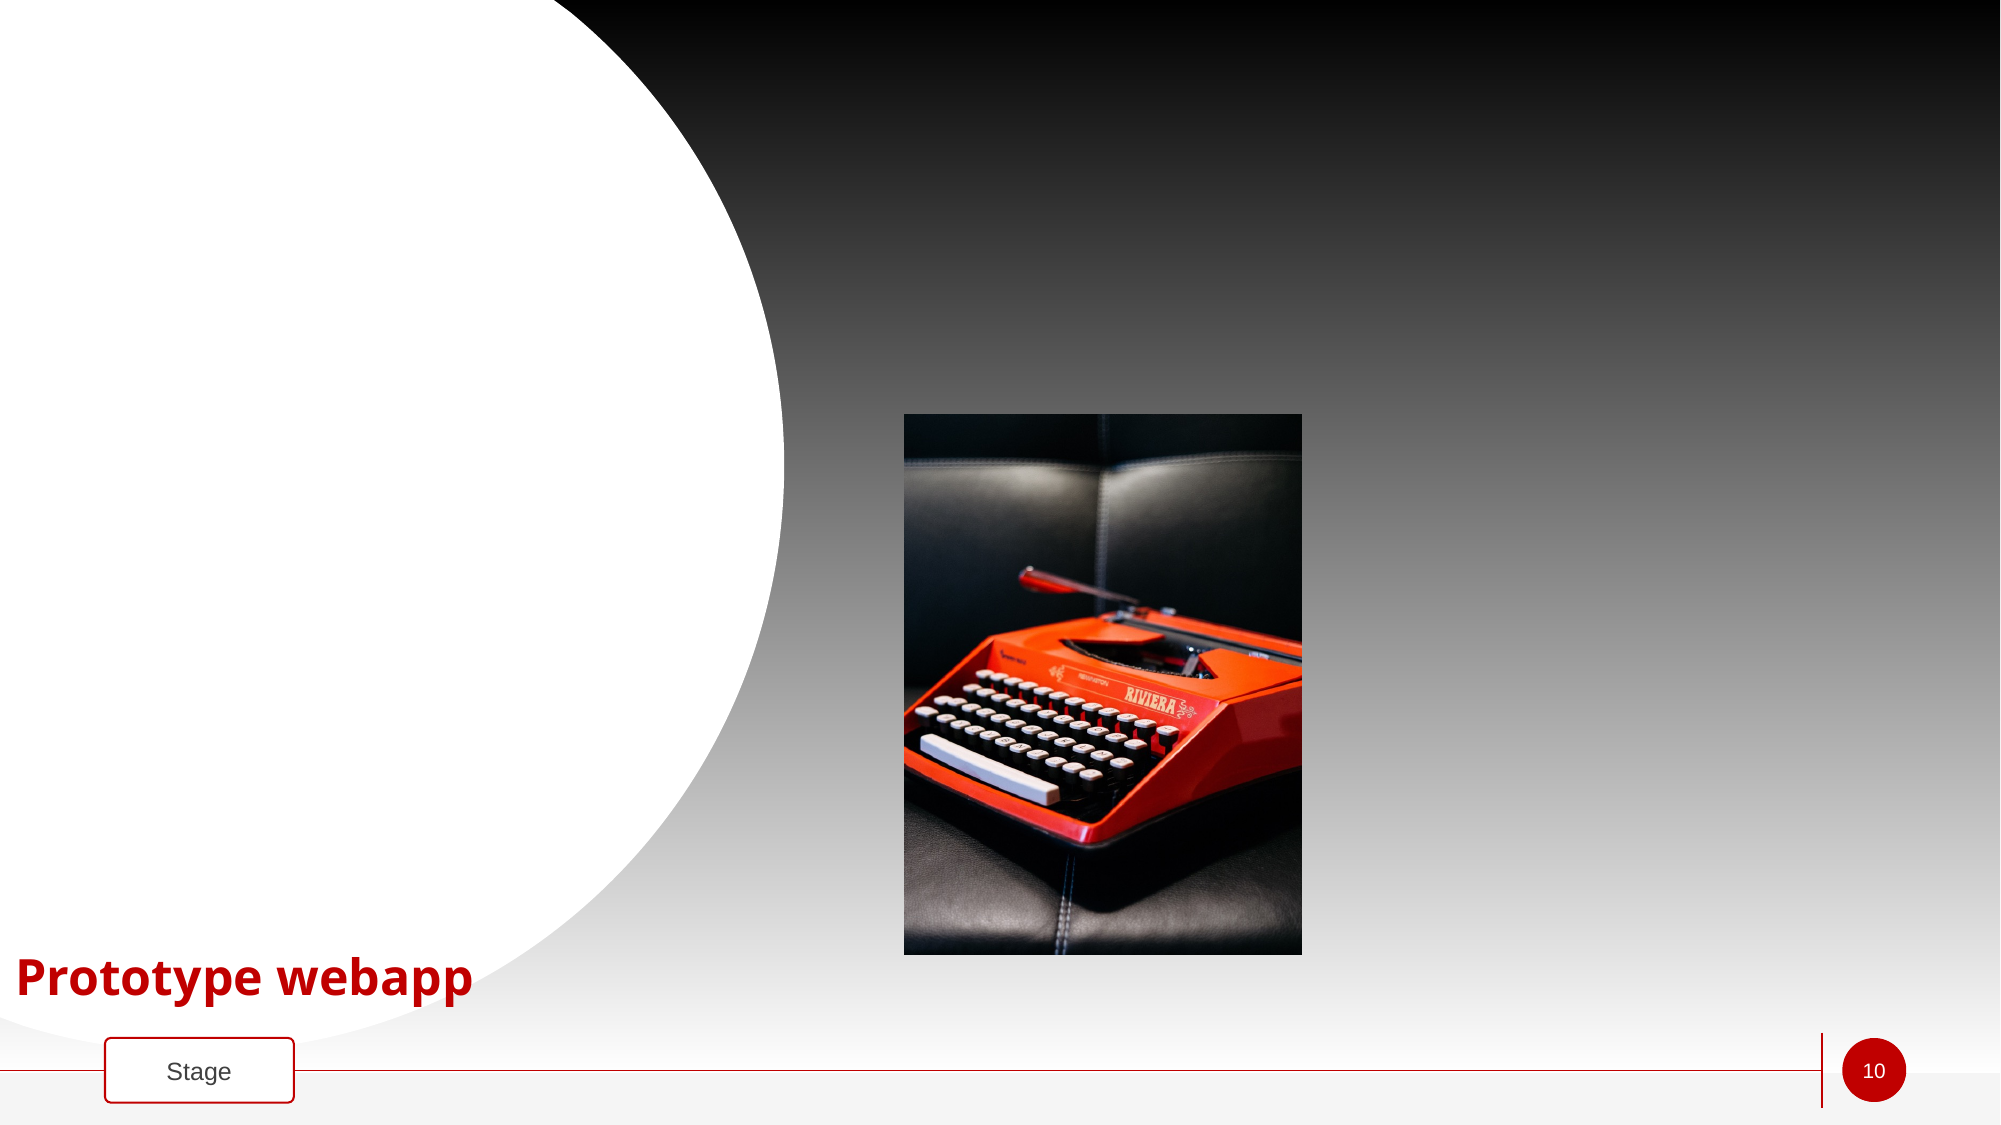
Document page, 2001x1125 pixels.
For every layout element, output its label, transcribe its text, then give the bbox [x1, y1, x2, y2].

title Prototype webapp [855, 82, 1907, 326]
picture [0, 0, 746, 1014]
text_box Stage [105, 1037, 294, 1103]
text_box 10 [1842, 1038, 1907, 1103]
